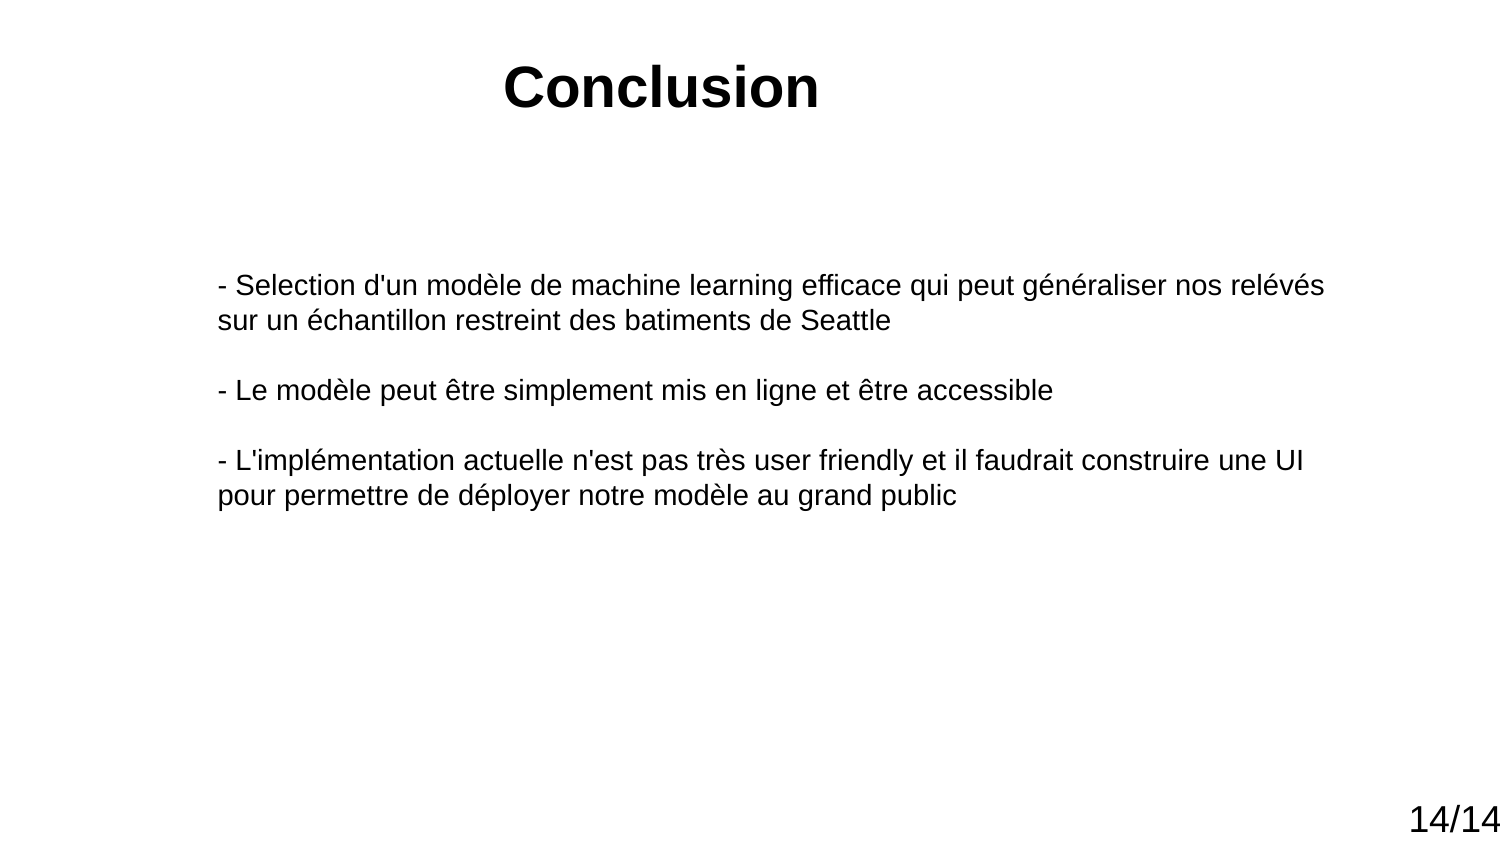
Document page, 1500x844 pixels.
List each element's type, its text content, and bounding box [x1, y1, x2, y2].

text_box 14/14 [1393, 791, 1500, 844]
title Conclusion [488, 15, 1323, 154]
list - Selection d'un modèle de machine learning efficace qui peut généraliser nos relévés sur un échantillon restreint des batiments de Seattle - Le modèle peut être simplement mis en ligne et être accessible - L'implémentation actuelle n'est pas très user friendly et il faudrait construire une UI pour permettre de déployer notre modèle au grand public [202, 251, 1358, 730]
